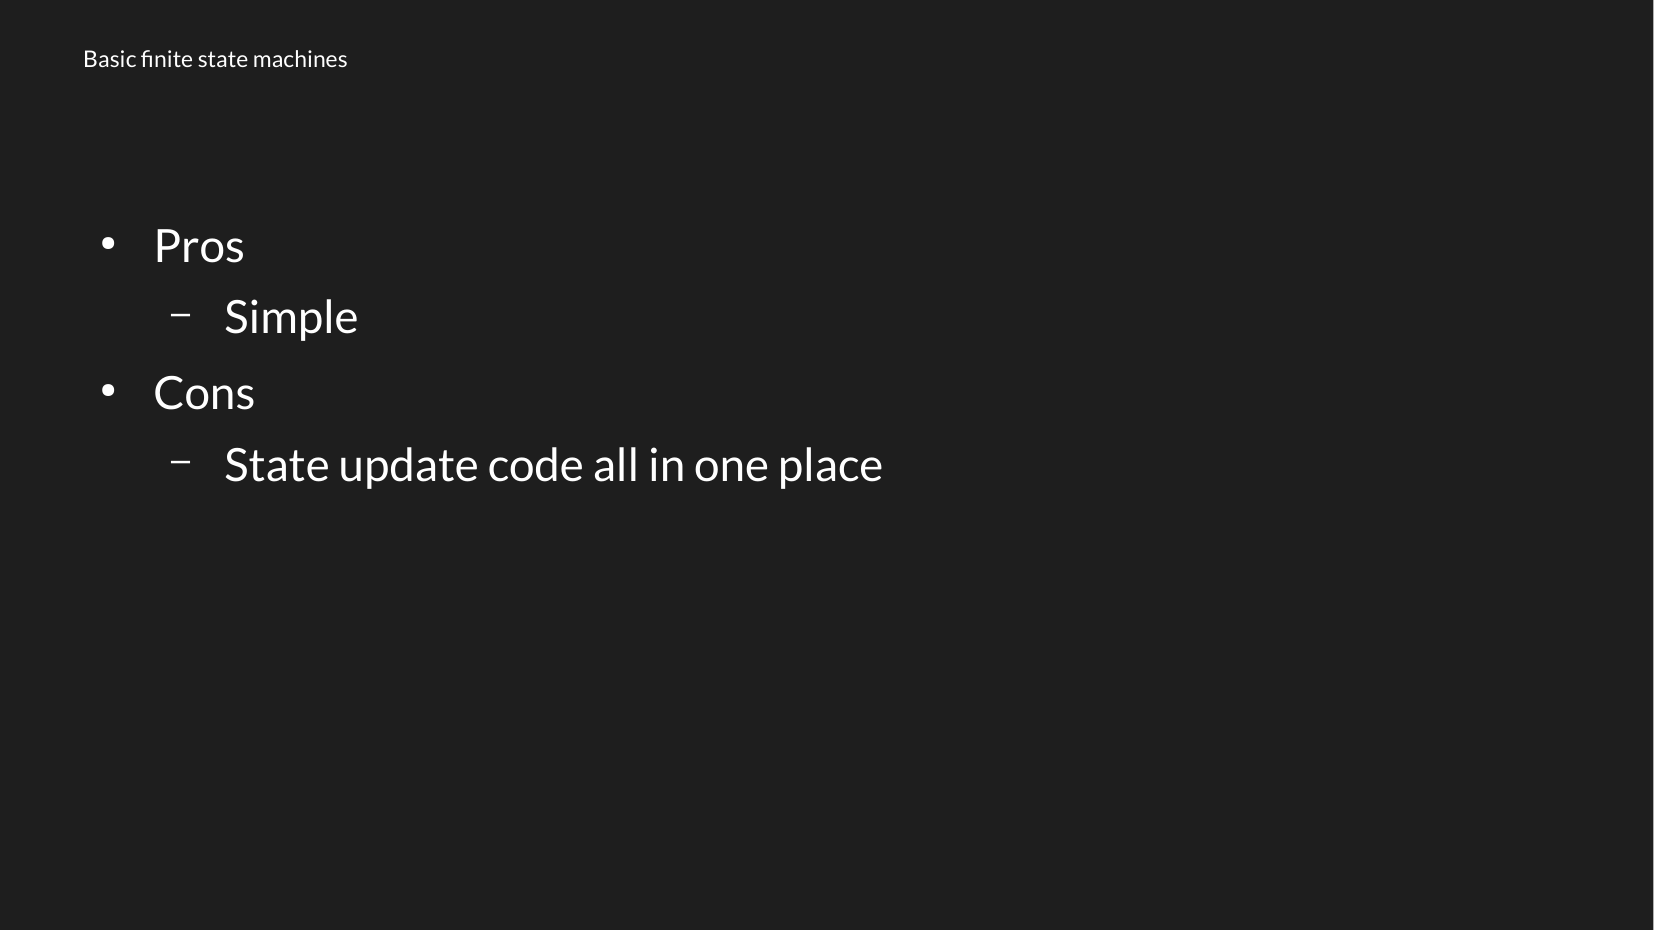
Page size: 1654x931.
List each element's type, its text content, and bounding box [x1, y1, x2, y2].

list Pros Simple Cons State update code all in one place [82, 217, 1571, 839]
title Basic finite state machines [83, 0, 1571, 119]
